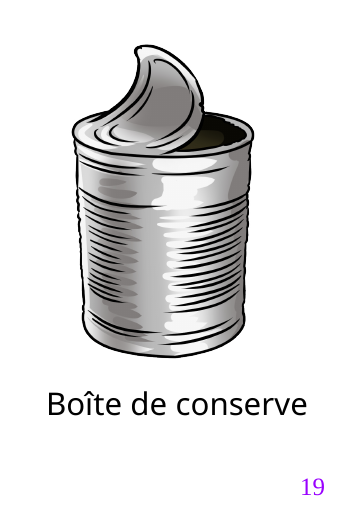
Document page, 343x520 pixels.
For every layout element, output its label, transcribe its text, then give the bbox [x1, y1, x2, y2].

picture [0, 29, 343, 373]
text_box Boîte de conserve [29, 374, 325, 494]
